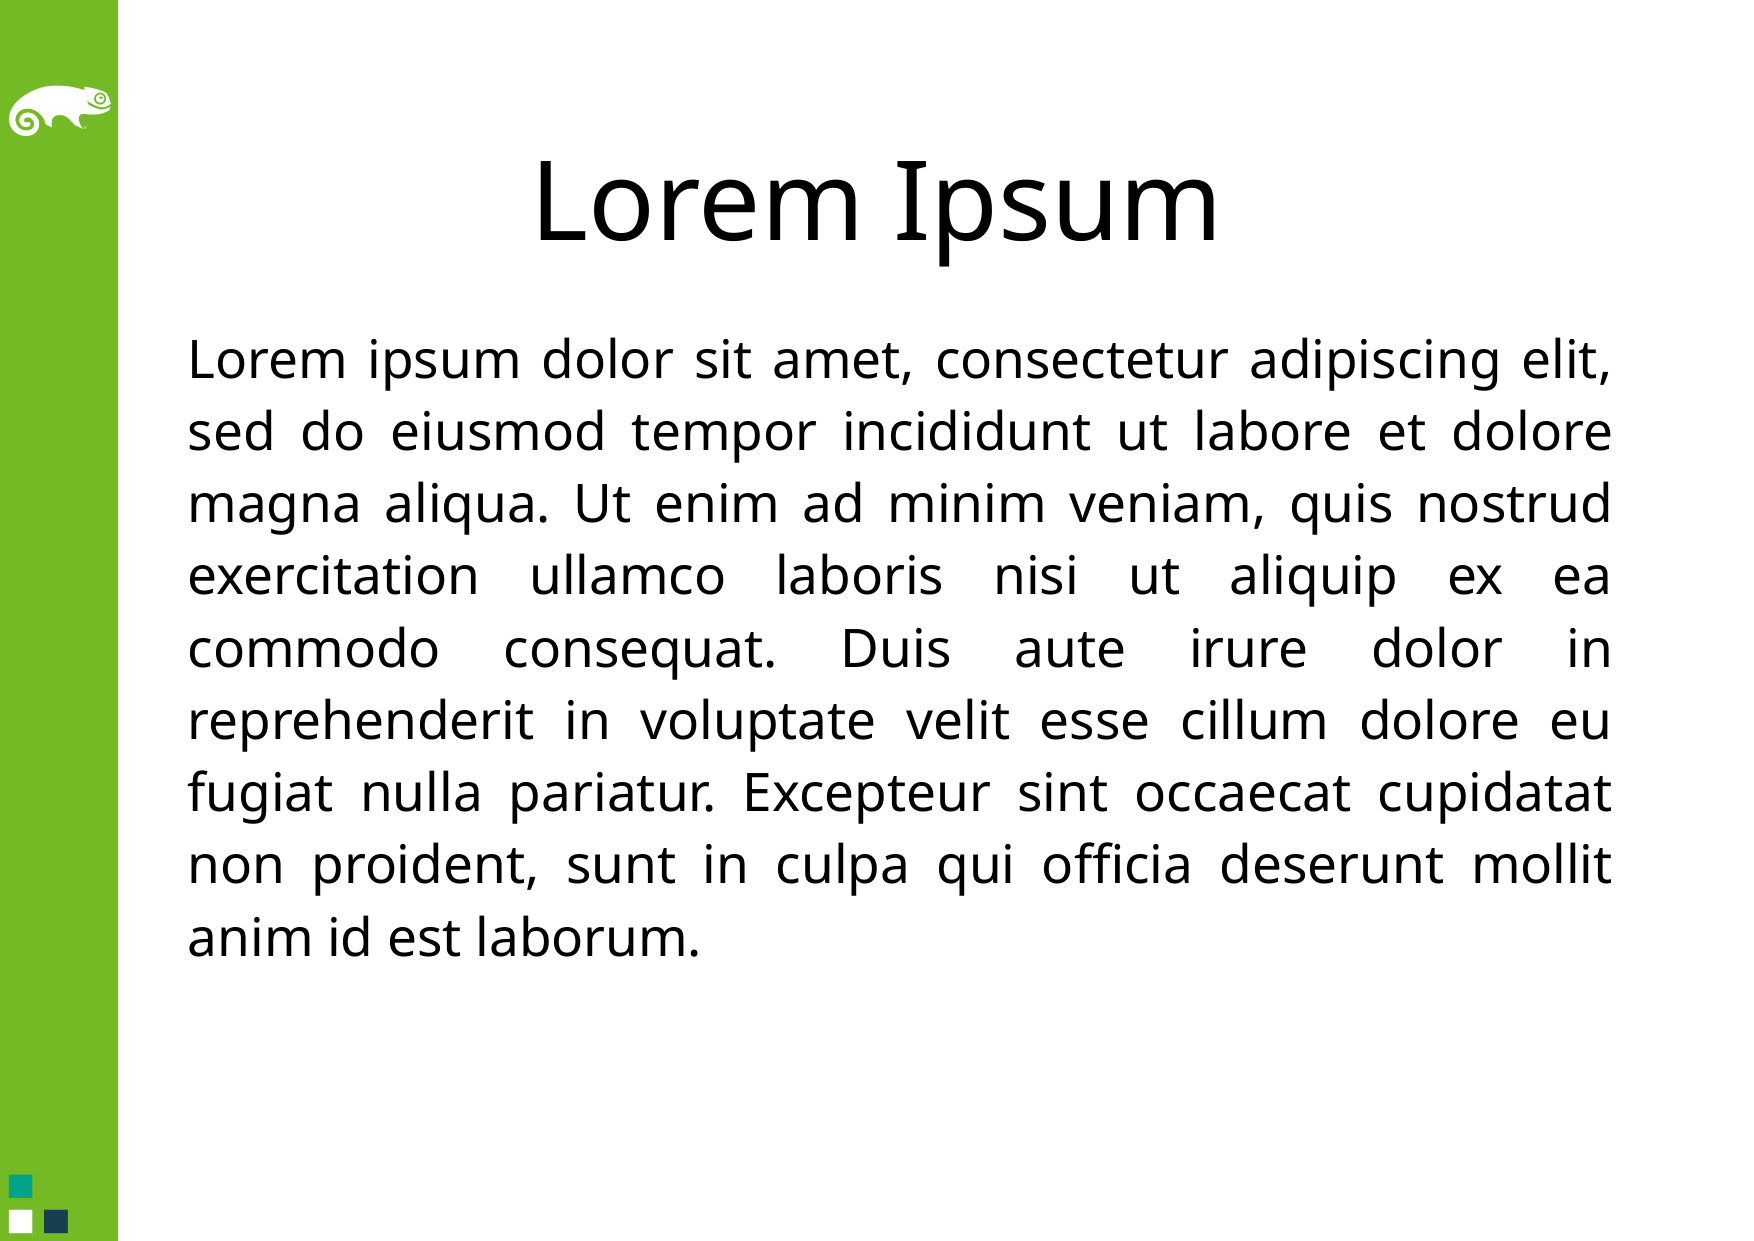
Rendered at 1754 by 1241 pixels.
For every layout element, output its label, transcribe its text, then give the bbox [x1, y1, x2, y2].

list Lorem ipsum dolor sit amet, consectetur adipiscing elit, sed do eiusmod tempor incididunt ut labore et dolore magna aliqua. Ut enim ad minim veniam, quis nostrud exercitation ullamco laboris nisi ut aliquip ex ea commodo consequat. Duis aute irure dolor in reprehenderit in voluptate velit esse cillum dolore eu fugiat nulla pariatur. Excepteur sint occaecat cupidatat non proident, sunt in culpa qui officia deserunt mollit anim id est laborum. [140, 321, 1614, 973]
title Lorem Ipsum [140, 103, 1614, 292]
picture [0, 0, 118, 1241]
